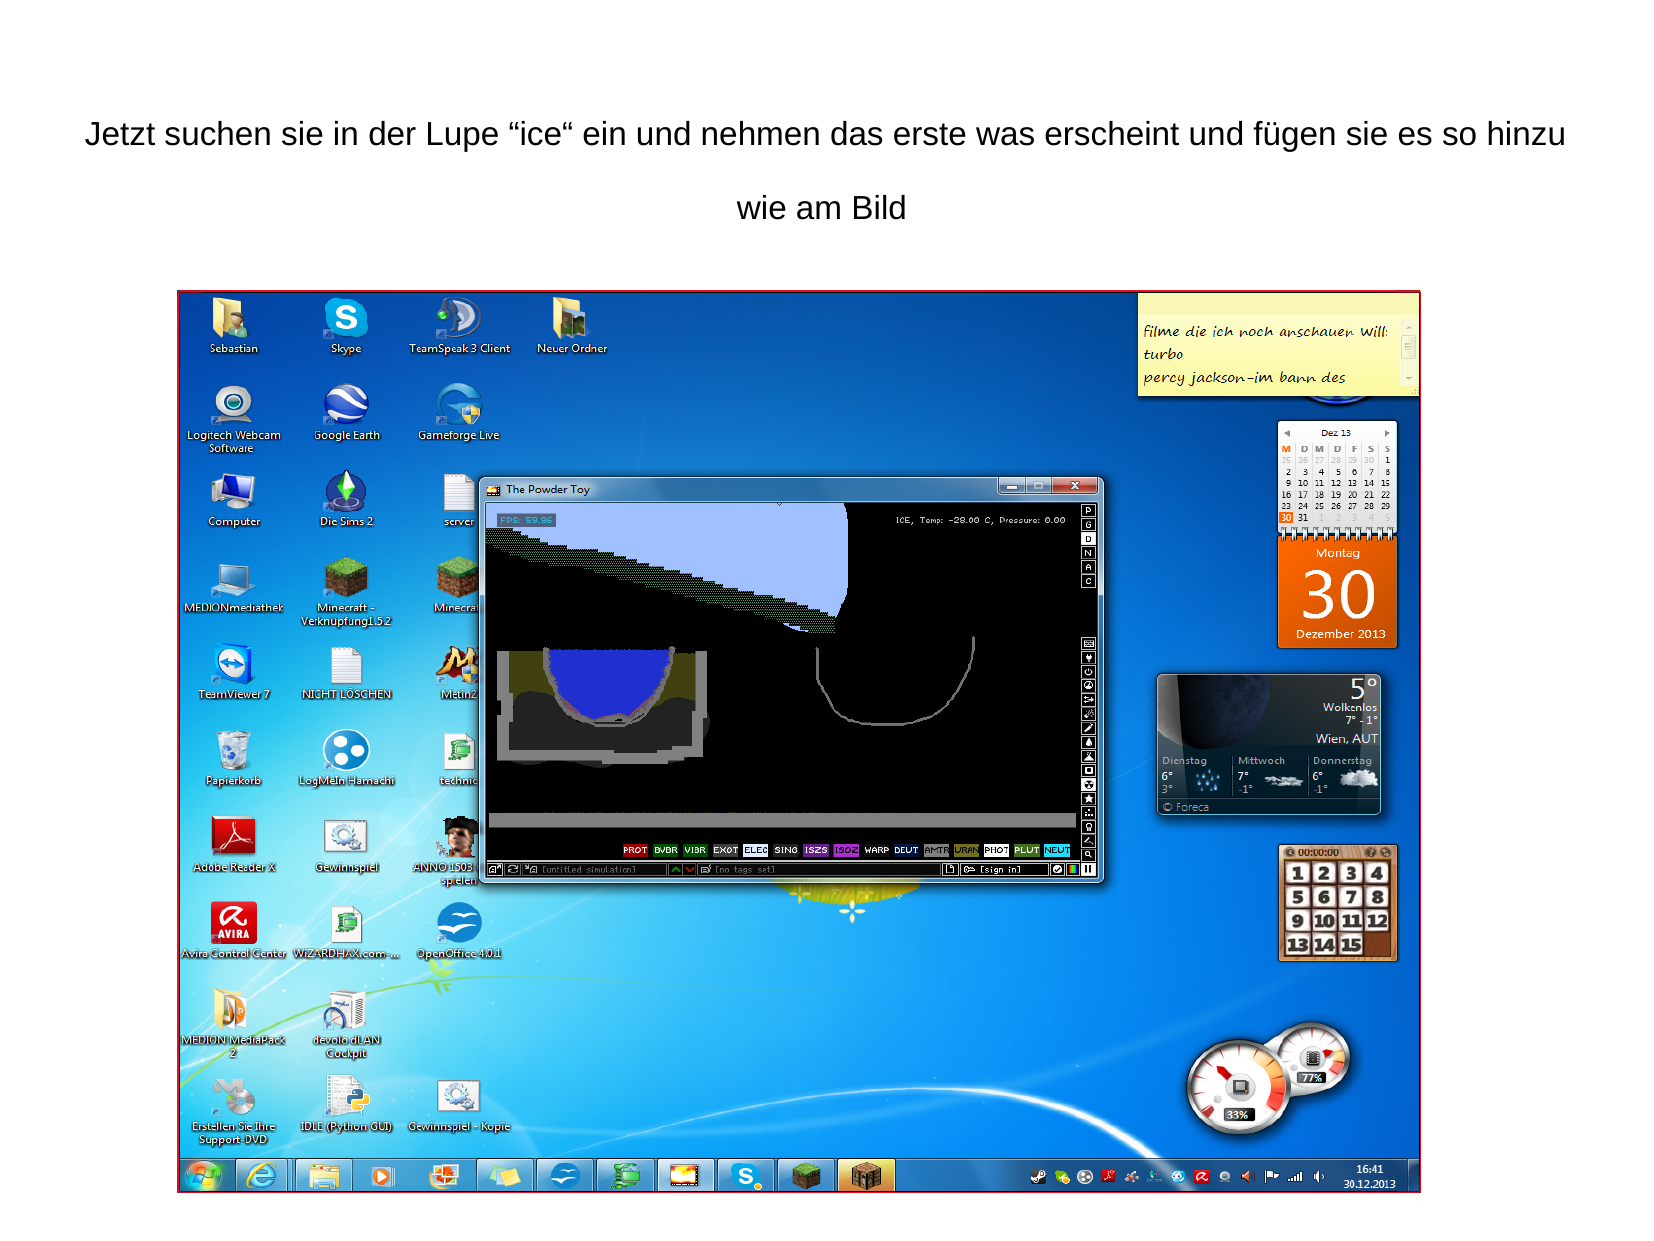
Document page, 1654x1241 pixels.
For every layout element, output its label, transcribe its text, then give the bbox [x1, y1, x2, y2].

picture [177, 290, 1421, 1193]
title Jetzt suchen sie in der Lupe “ice“ ein und nehmen das erste was erscheint und fügen sie es so hinzu wie am Bild [82, 49, 1571, 257]
